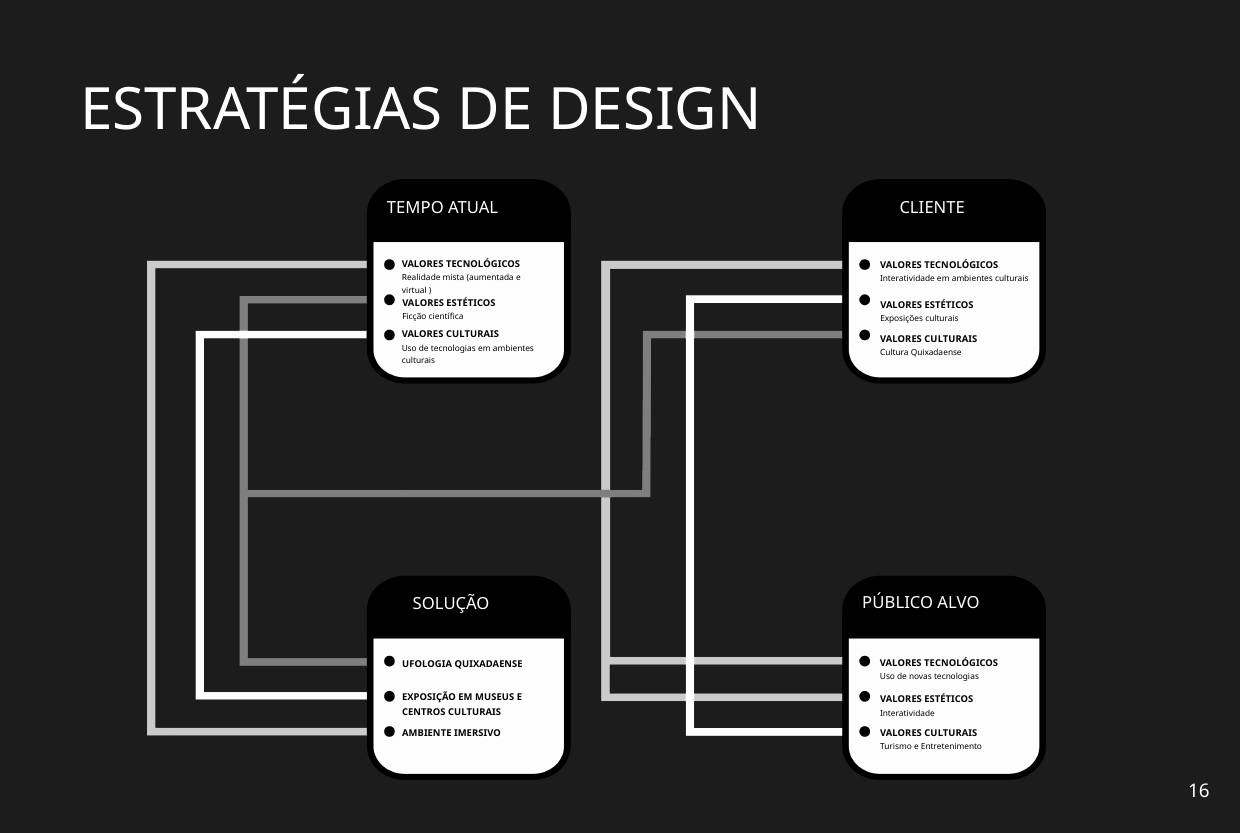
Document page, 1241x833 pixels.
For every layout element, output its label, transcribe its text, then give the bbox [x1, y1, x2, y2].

title 16 [1181, 776, 1217, 804]
text_box PÚBLICO ALVO [847, 582, 1049, 645]
text_box VALORES ESTÉTICOS Interatividade [865, 683, 1040, 717]
text_box UFOLOGIA QUIXADAENSE [387, 647, 562, 681]
title ESTRATÉGIAS DE DESIGN [80, 26, 1156, 188]
text_box SOLUÇÃO [397, 584, 544, 627]
text_box VALORES CULTURAIS Uso de tecnologias em ambientes culturais [387, 318, 562, 372]
text_box TEMPO ATUAL [372, 187, 567, 230]
text_box VALORES CULTURAIS Turismo e Entretenimento [865, 717, 1040, 757]
picture [147, 179, 1046, 780]
text_box AMBIENTE IMERSIVO [387, 717, 562, 747]
text_box VALORES TECNOLÓGICOS Interatividade em ambientes culturais [865, 248, 1052, 303]
text_box VALORES TECNOLÓGICOS Realidade mista (aumentada e virtual ) [387, 248, 567, 304]
text_box EXPOSIÇÃO EM MUSEUS E CENTROS CULTURAIS [387, 681, 562, 717]
text_box VALORES CULTURAIS Cultura Quixadaense [865, 322, 1040, 363]
text_box VALORES ESTÉTICOS Ficção científica [387, 286, 562, 318]
text_box VALORES TECNOLÓGICOS Uso de novas tecnologias [865, 646, 1040, 683]
text_box CLIENTE [884, 187, 1087, 230]
text_box VALORES ESTÉTICOS Exposições culturais [865, 288, 1040, 322]
